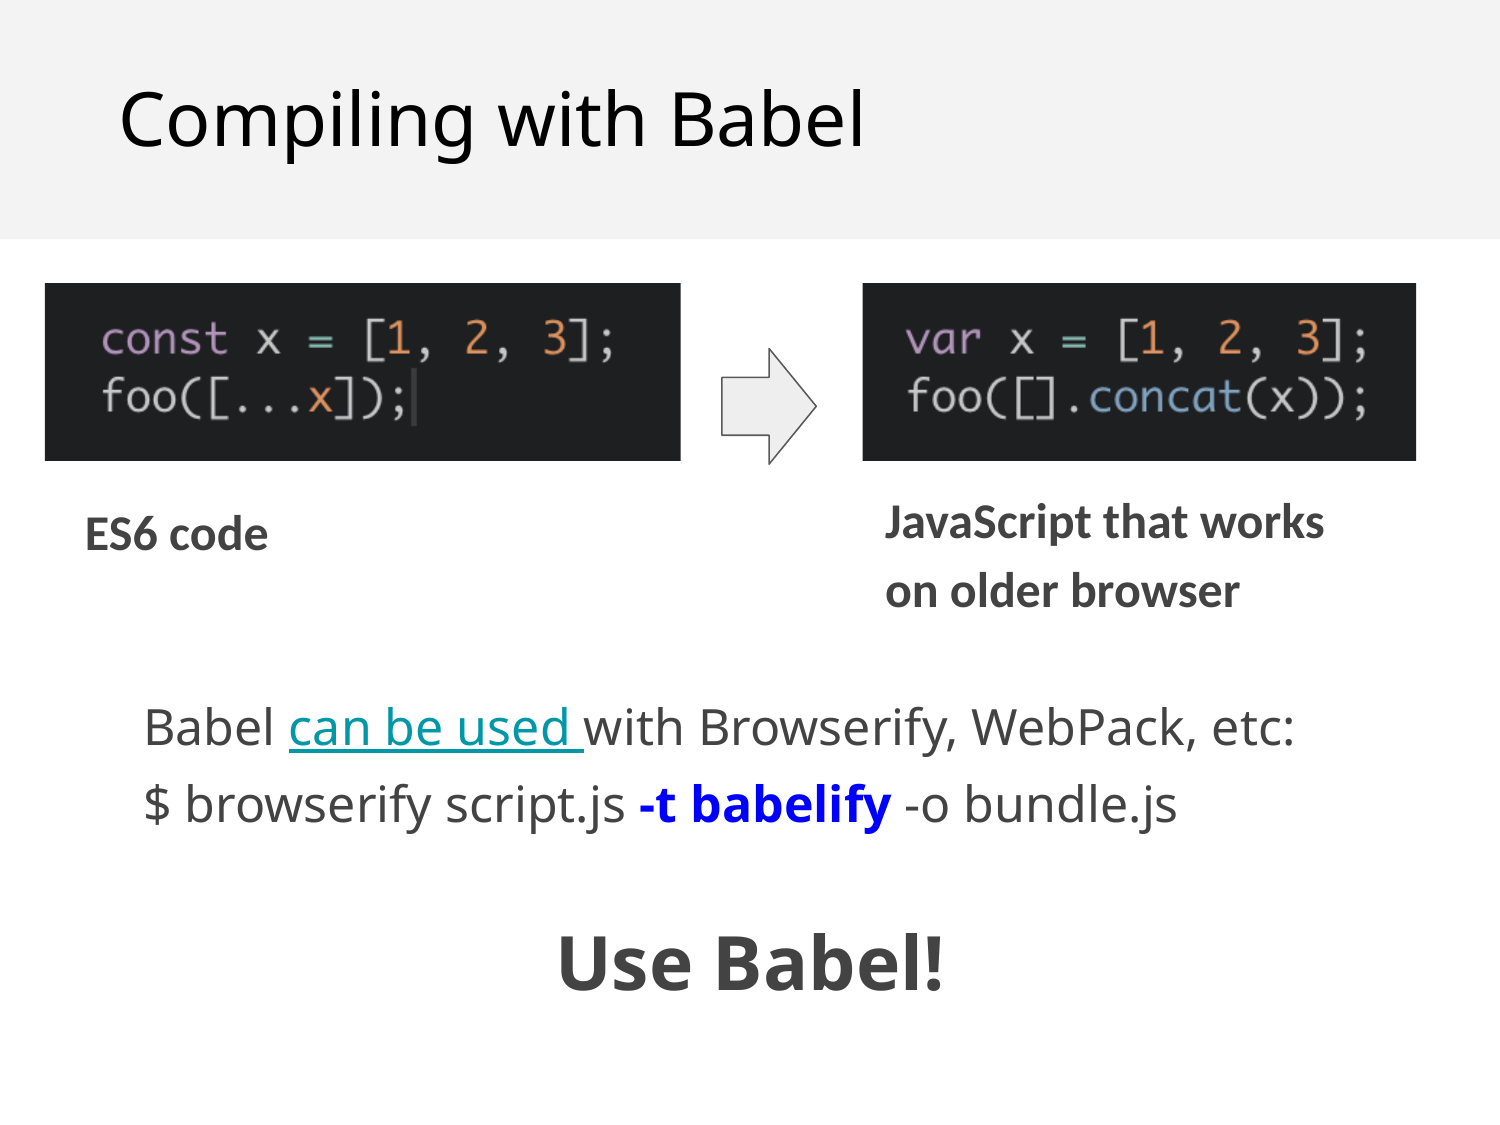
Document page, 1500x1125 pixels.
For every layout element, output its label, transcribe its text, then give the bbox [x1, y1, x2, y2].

list Babel can be used with Browserify, WebPack, etc: $ browserify script.js -t babelify -o bundle.js Use Babel! [128, 670, 1372, 1004]
picture [862, 283, 1417, 461]
title Compiling with Babel [103, 56, 1347, 183]
text_box [721, 348, 817, 465]
picture [44, 283, 681, 461]
list ES6 code [70, 476, 597, 602]
list JavaScript that works on older browser [870, 464, 1397, 590]
